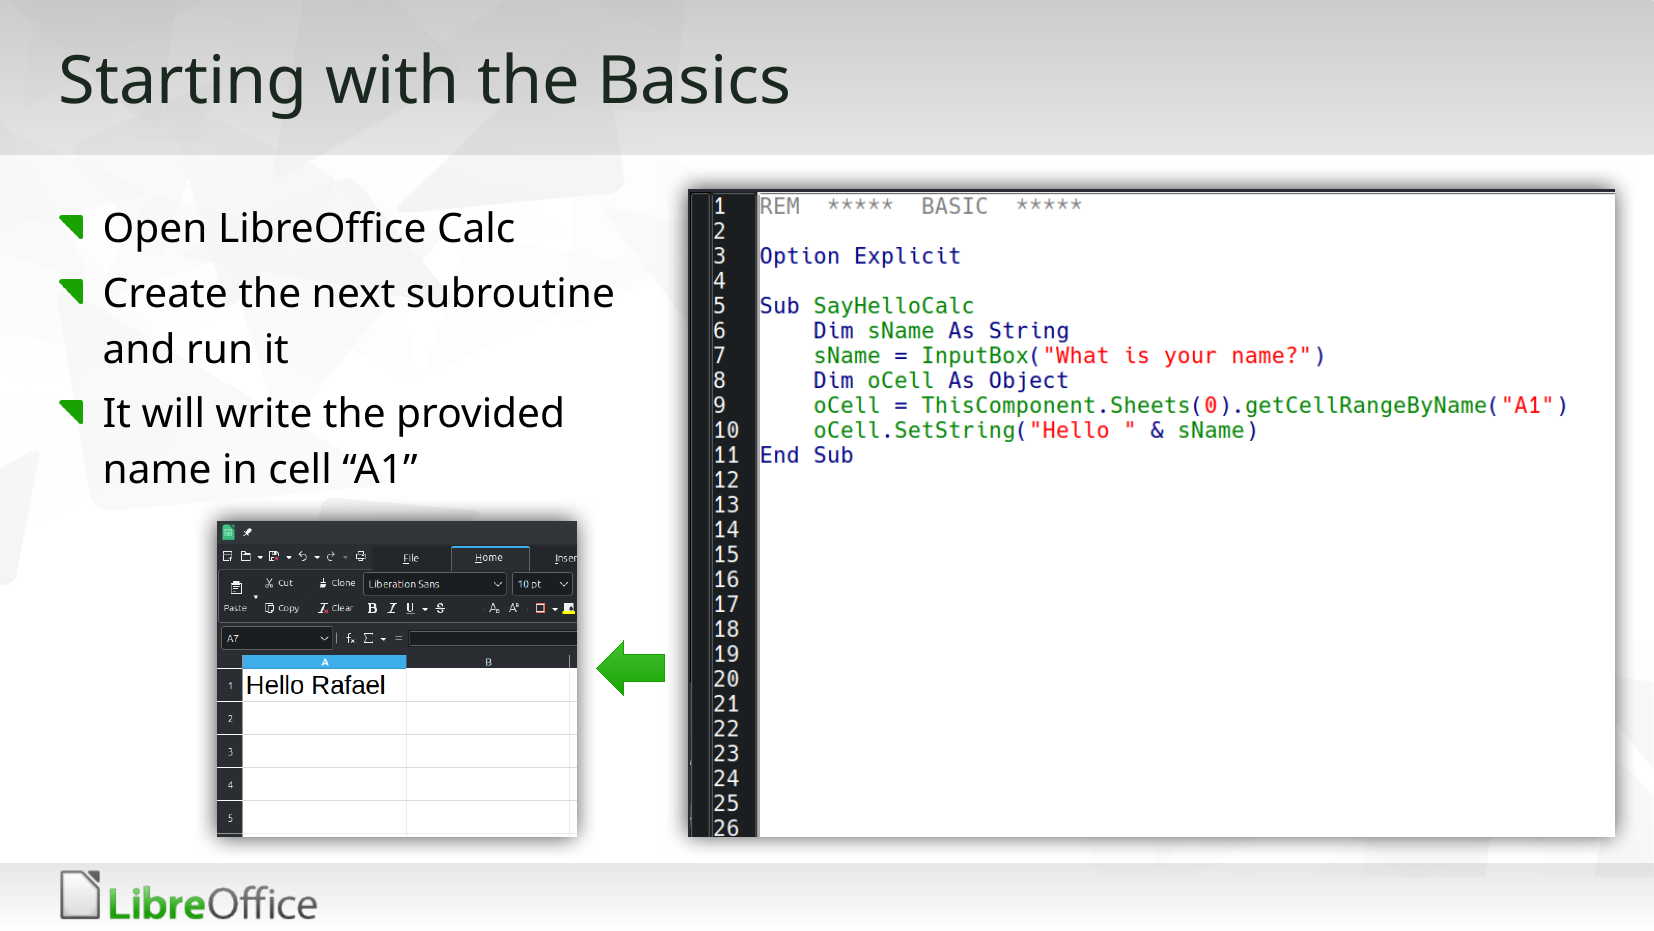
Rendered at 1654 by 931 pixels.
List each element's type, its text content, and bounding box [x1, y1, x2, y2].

picture [41, 851, 337, 931]
list Open LibreOffice Calc Create the next subroutine and run it It will write the provided name in cell “A1” [59, 199, 646, 739]
picture [217, 521, 577, 837]
text_box [596, 640, 665, 696]
picture [0, 0, 1654, 877]
title Starting with the Basics [59, 22, 1595, 133]
